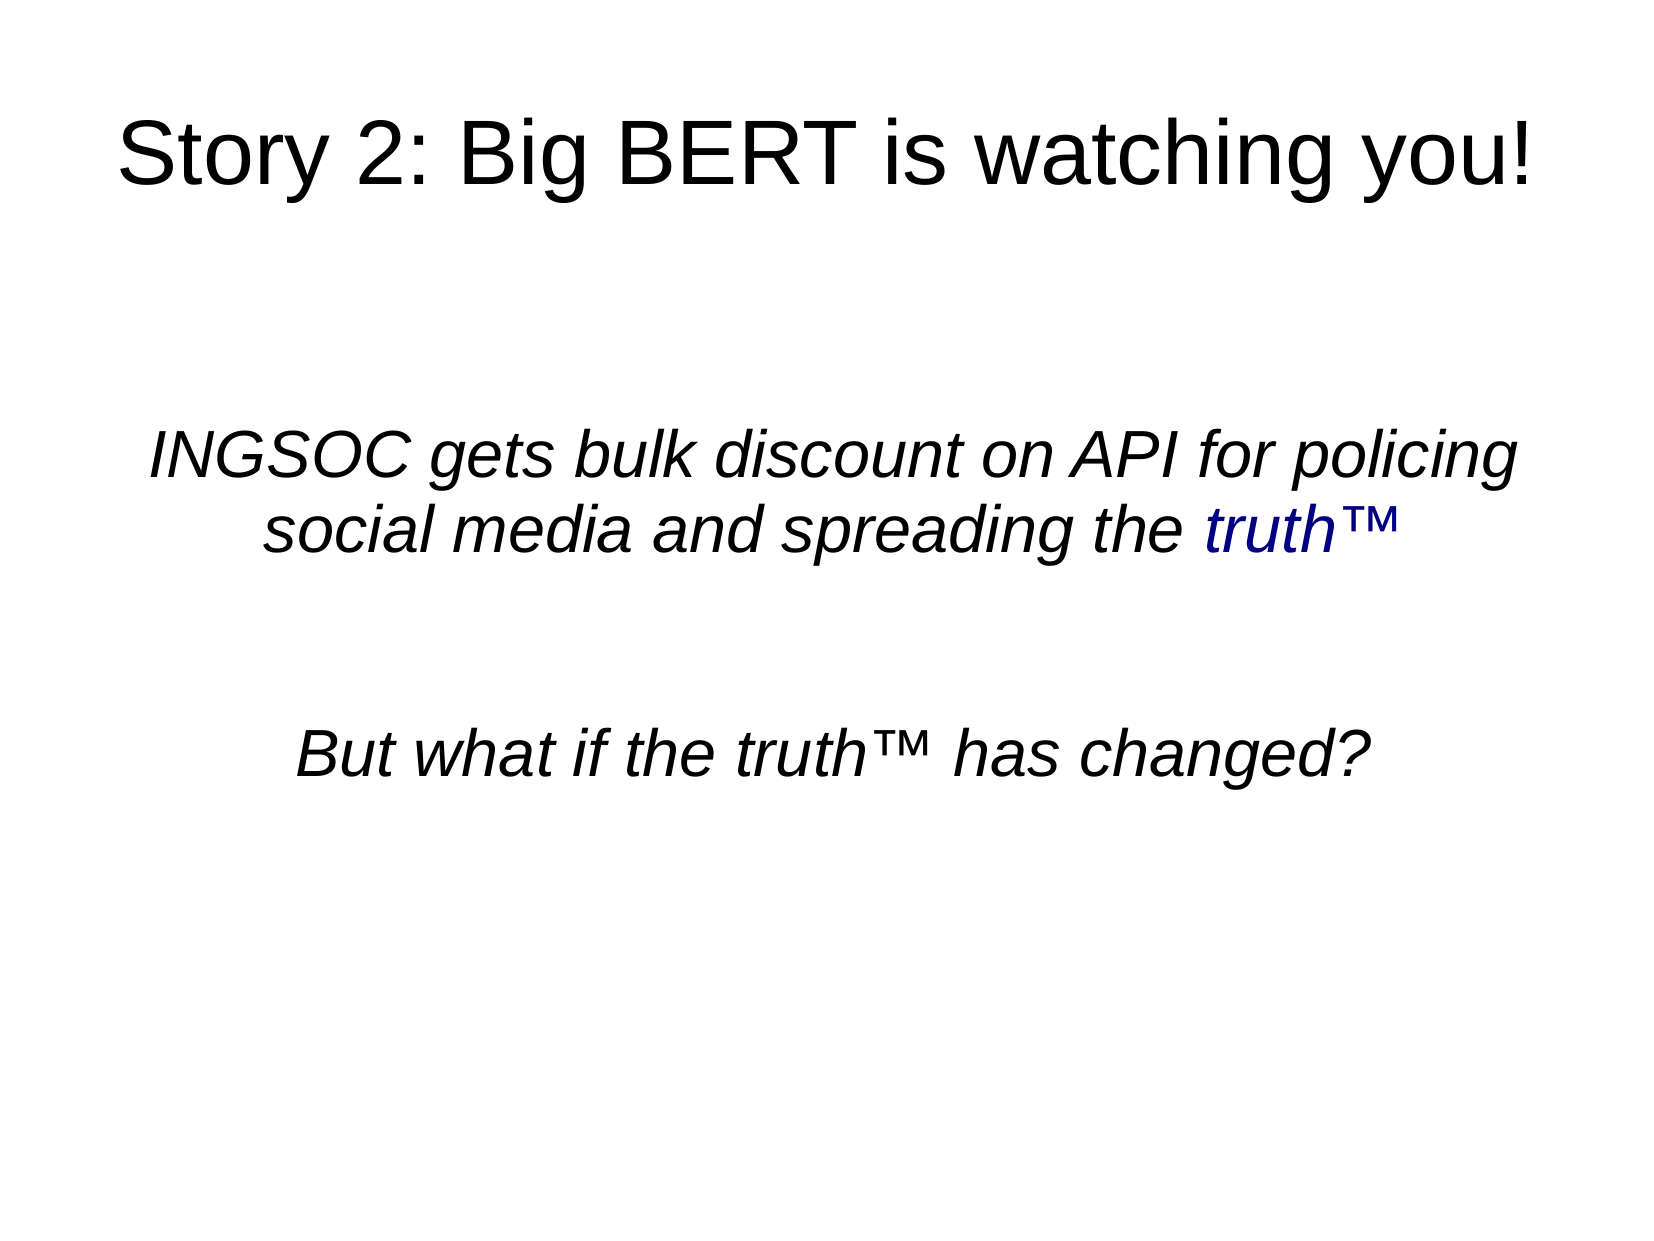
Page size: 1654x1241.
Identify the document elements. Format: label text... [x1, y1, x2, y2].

title Story 2: Big BERT is watching you! [82, 49, 1571, 257]
subtitle INGSOC gets bulk discount on API for policing social media and spreading the truth™ But what if the truth™ has changed? [90, 281, 1579, 1002]
